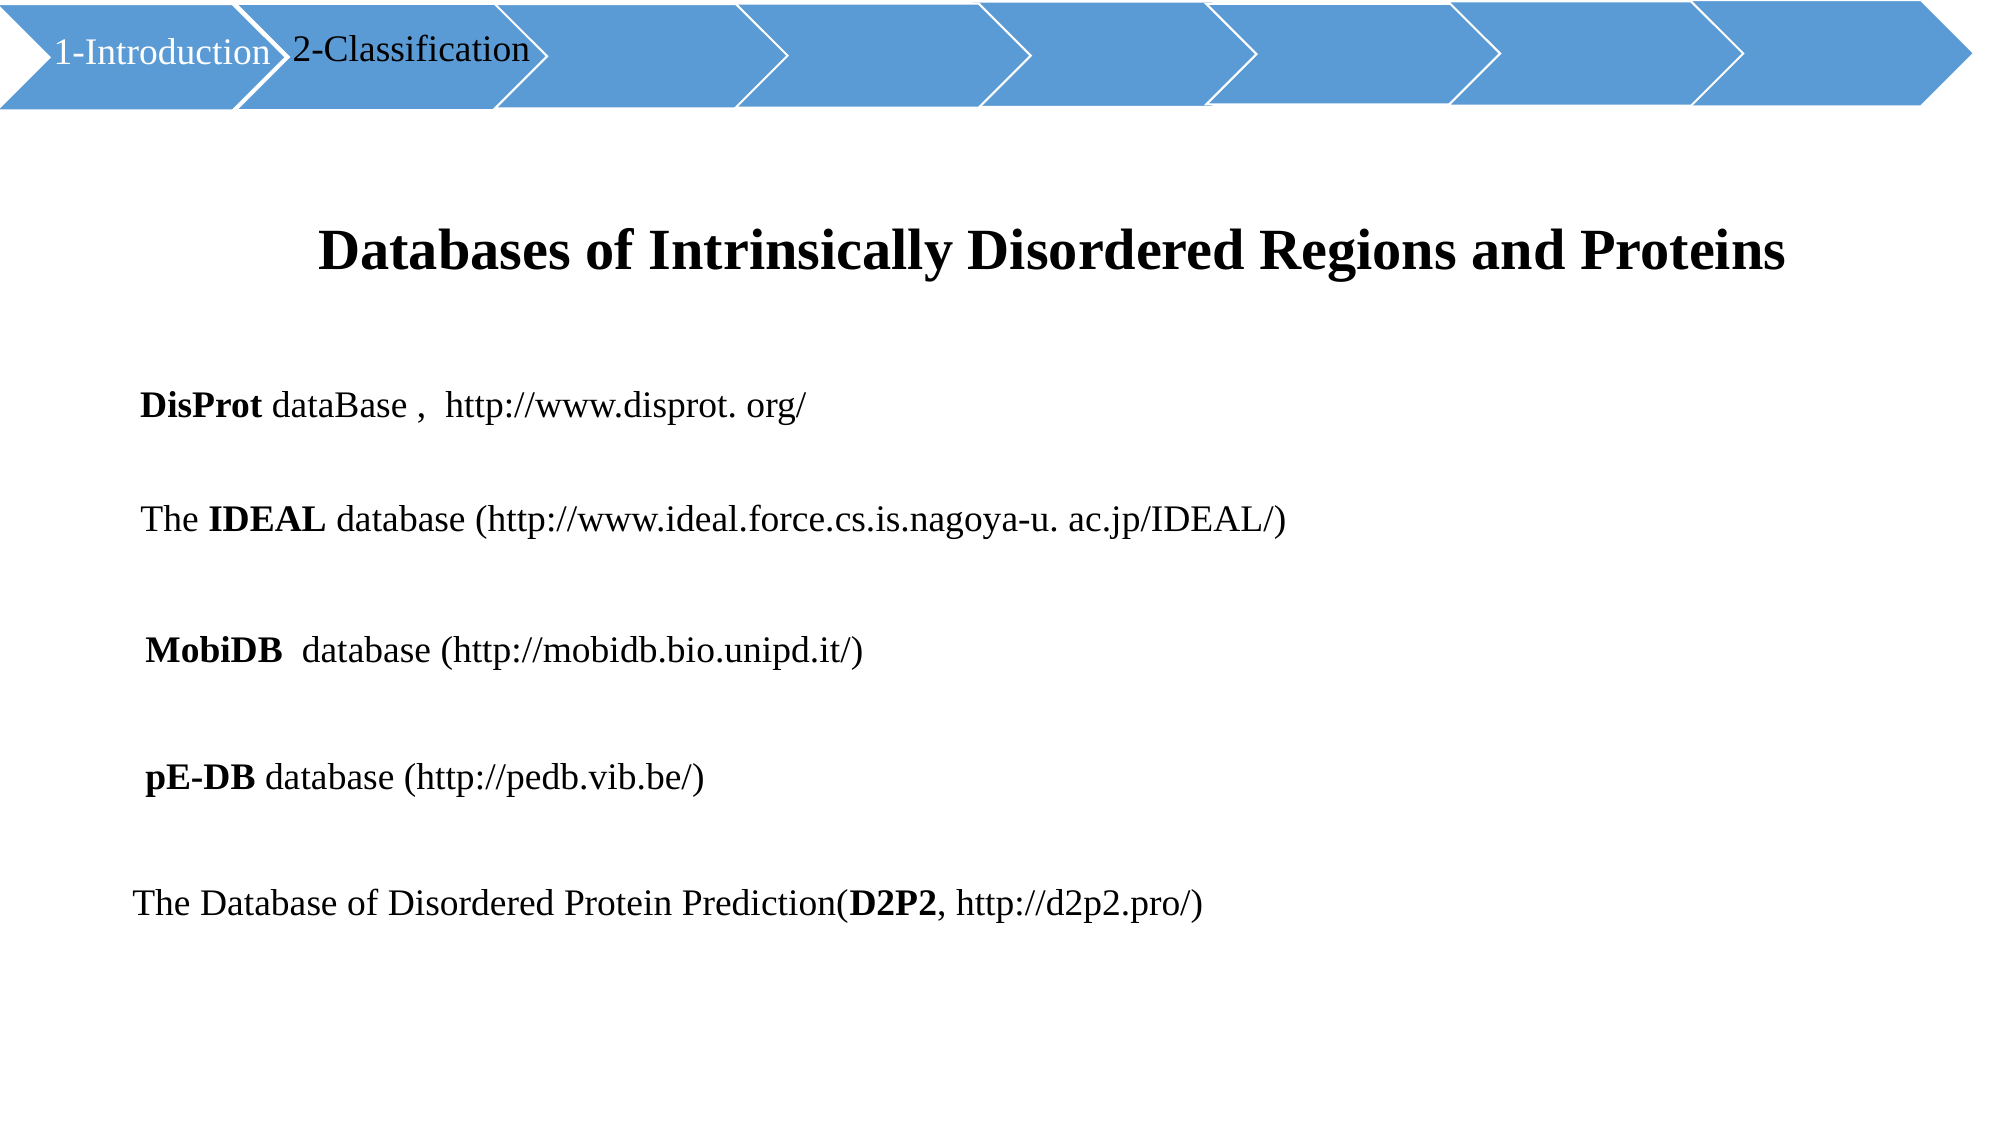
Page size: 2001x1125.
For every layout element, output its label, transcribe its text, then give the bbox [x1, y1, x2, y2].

text_box DisProt dataBase , http://www.disprot. org/ [125, 373, 1513, 478]
text_box pE-DB database (http://pedb.vib.be/) [130, 744, 730, 804]
text_box Databases of Intrinsically Disordered Regions and Proteins [295, 204, 1802, 289]
text_box 2-Classification [277, 16, 558, 78]
text_box 1-Introduction [38, 19, 288, 80]
text_box [0, 0, 1975, 111]
text_box The Database of Disordered Protein Prediction(D2P2, http://d2p2.pro/) [117, 870, 1520, 930]
text_box The IDEAL database (http://www.ideal.force.cs.is.nagoya-u. ac.jp/IDEAL/) [125, 487, 1455, 547]
text_box MobiDB database (http://mobidb.bio.unipd.it/) [130, 618, 889, 678]
